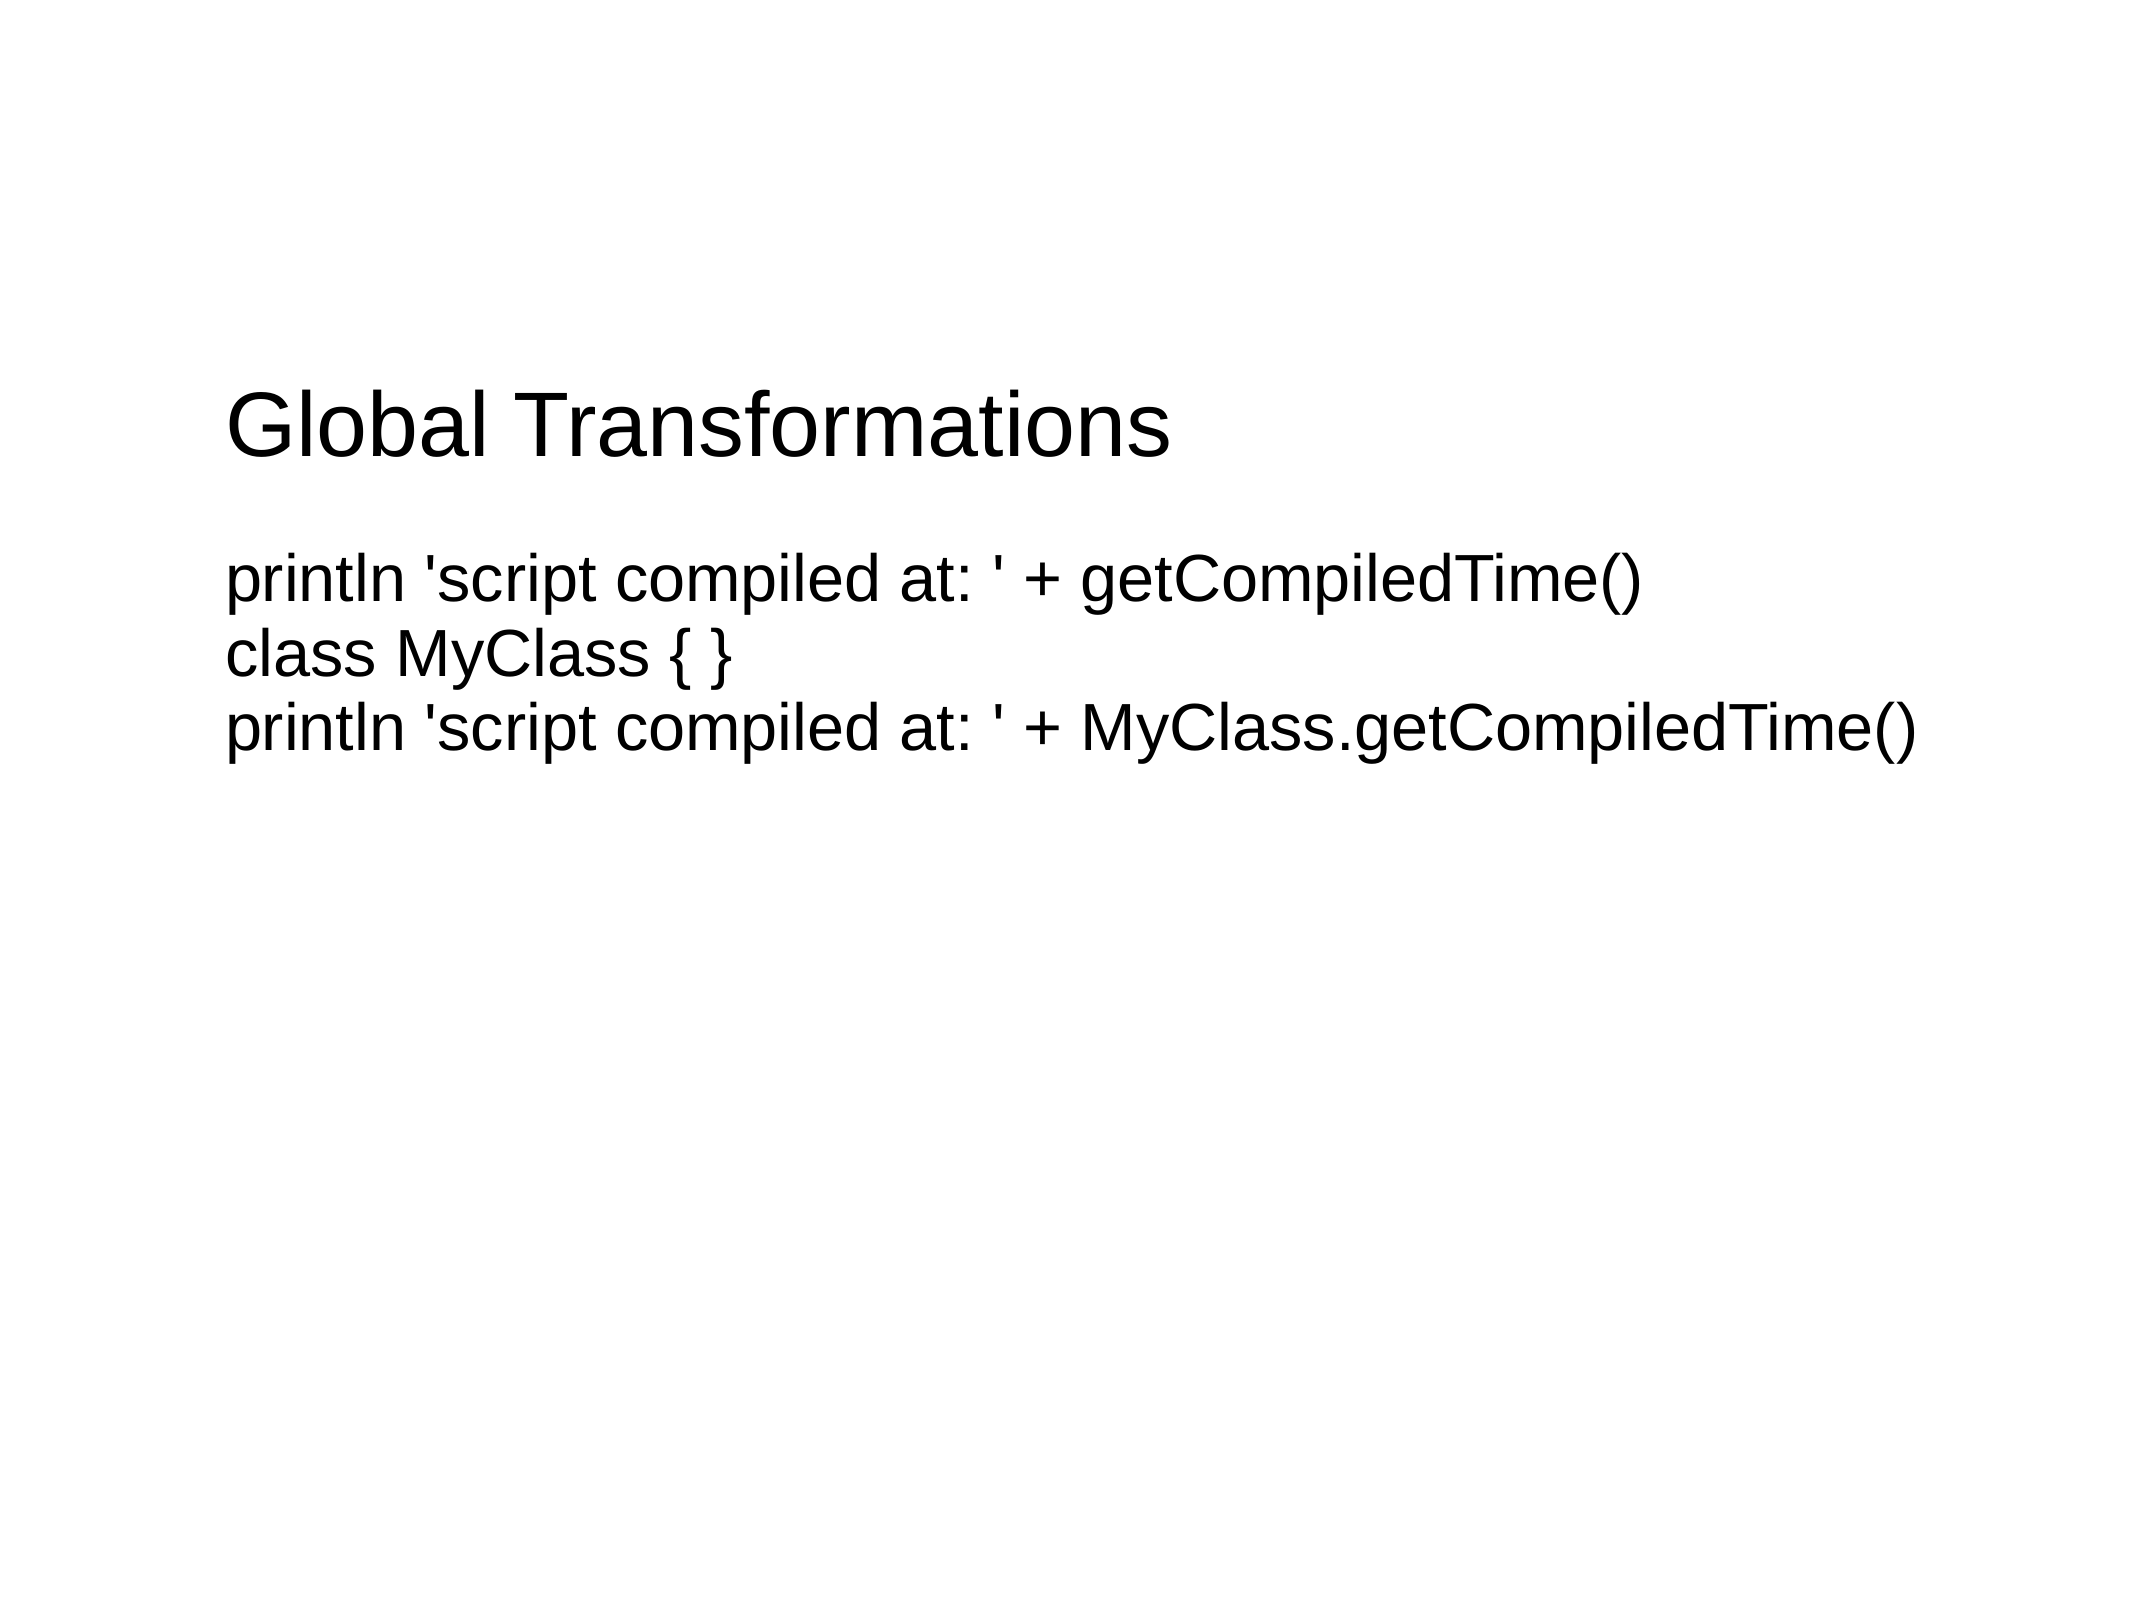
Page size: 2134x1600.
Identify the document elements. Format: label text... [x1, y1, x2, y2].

text_box Global Transformations println 'script compiled at: ' + getCompiledTime() class MyClass { } println 'script compiled at: ' + MyClass.getCompiledTime() [225, 373, 2045, 1395]
